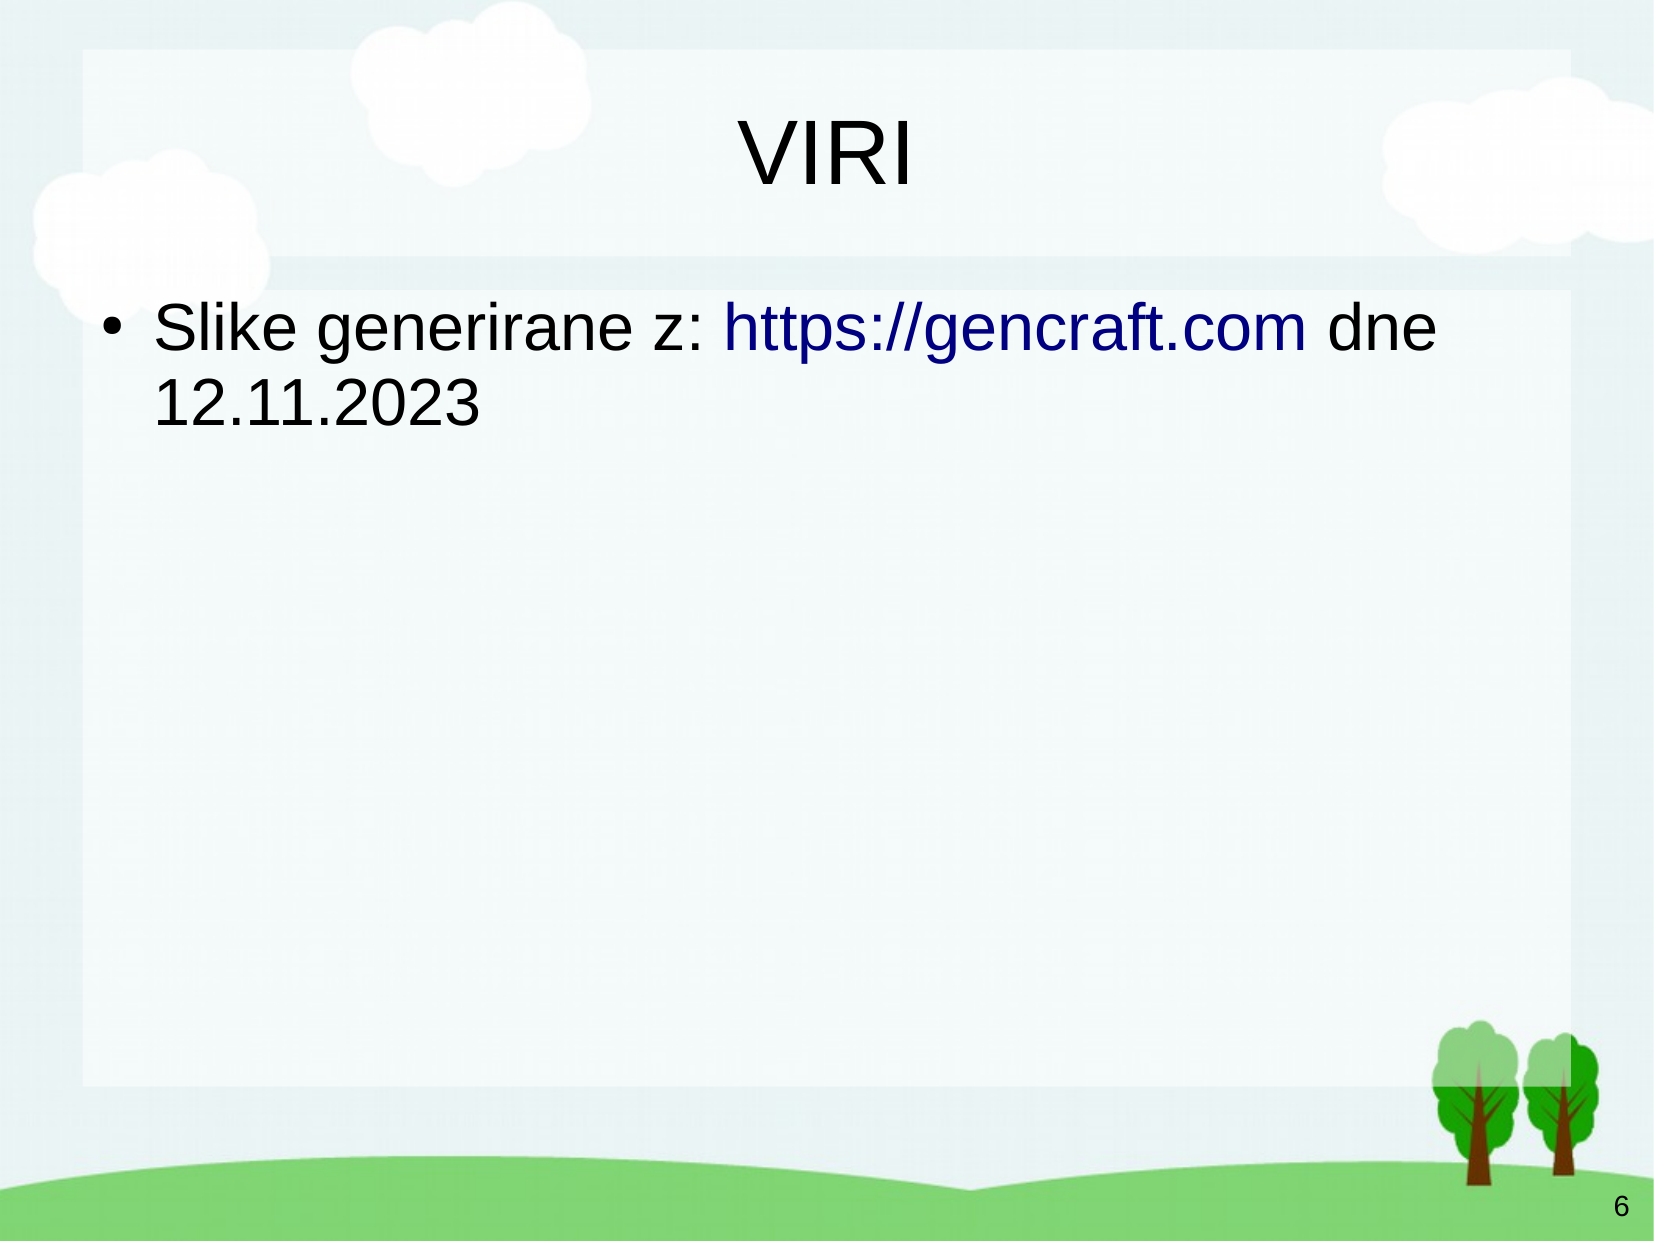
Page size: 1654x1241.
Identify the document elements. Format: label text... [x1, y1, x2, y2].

list Slike generirane z: https://gencraft.com dne 12.11.2023 [82, 290, 1571, 1087]
picture [0, 0, 1654, 1241]
title VIRI [82, 49, 1571, 257]
